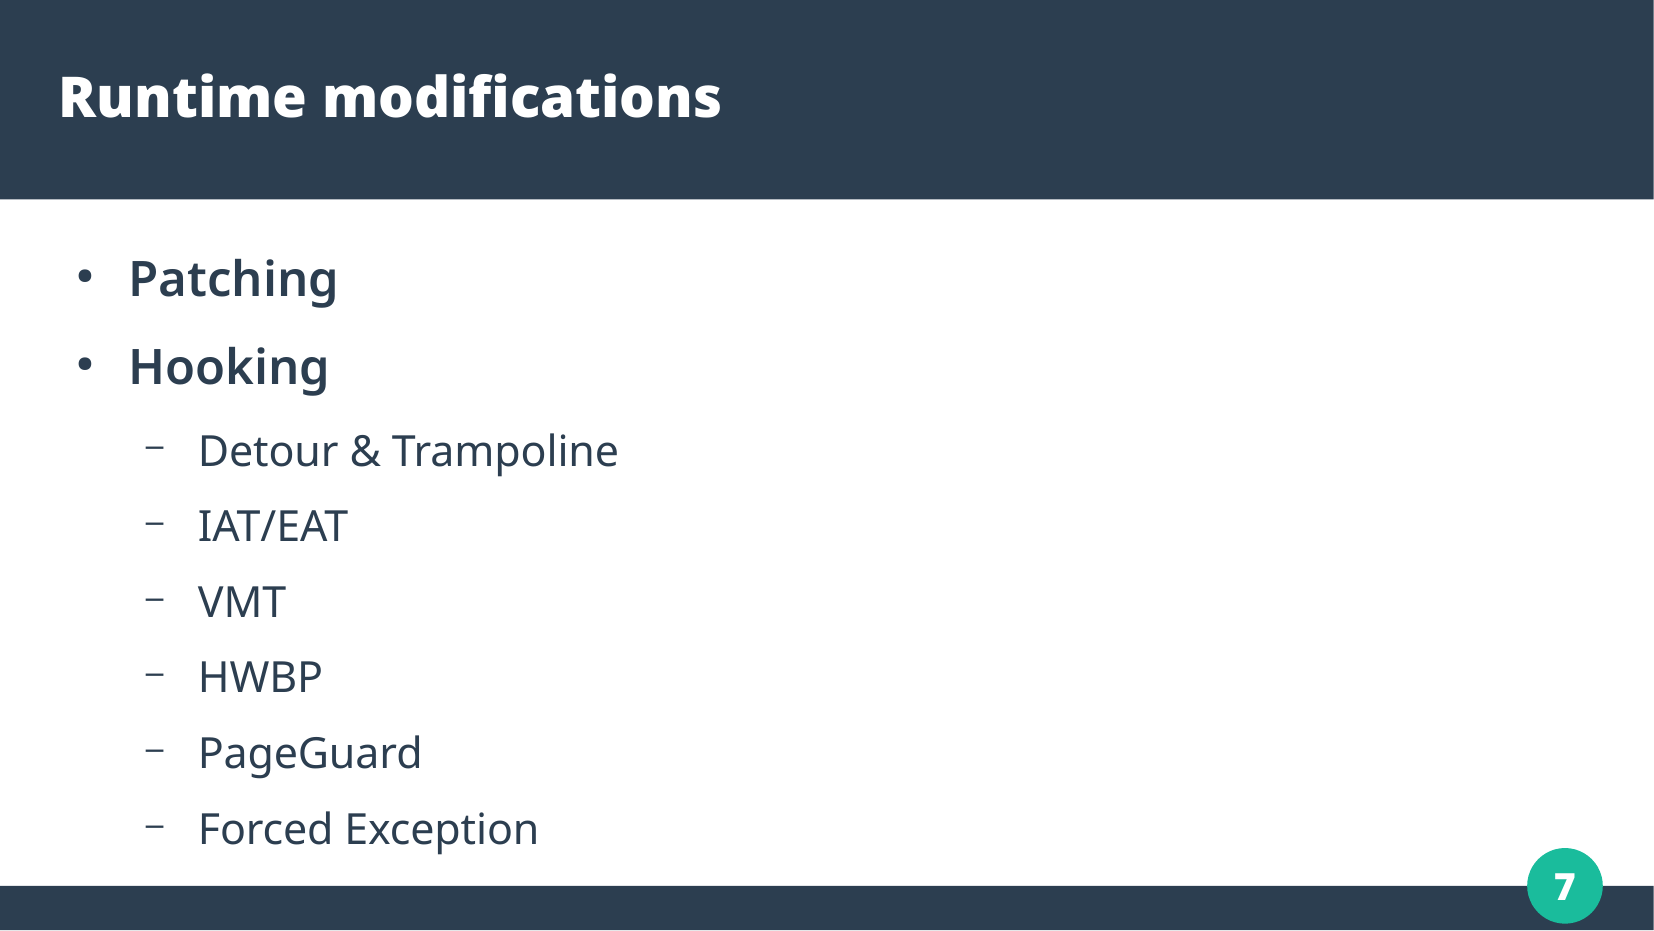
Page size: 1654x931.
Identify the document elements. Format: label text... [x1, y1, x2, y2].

list Patching Hooking Detour & Trampoline IAT/EAT VMT HWBP PageGuard Forced Exception [59, 243, 1595, 864]
title Runtime modifications [59, 37, 1595, 155]
